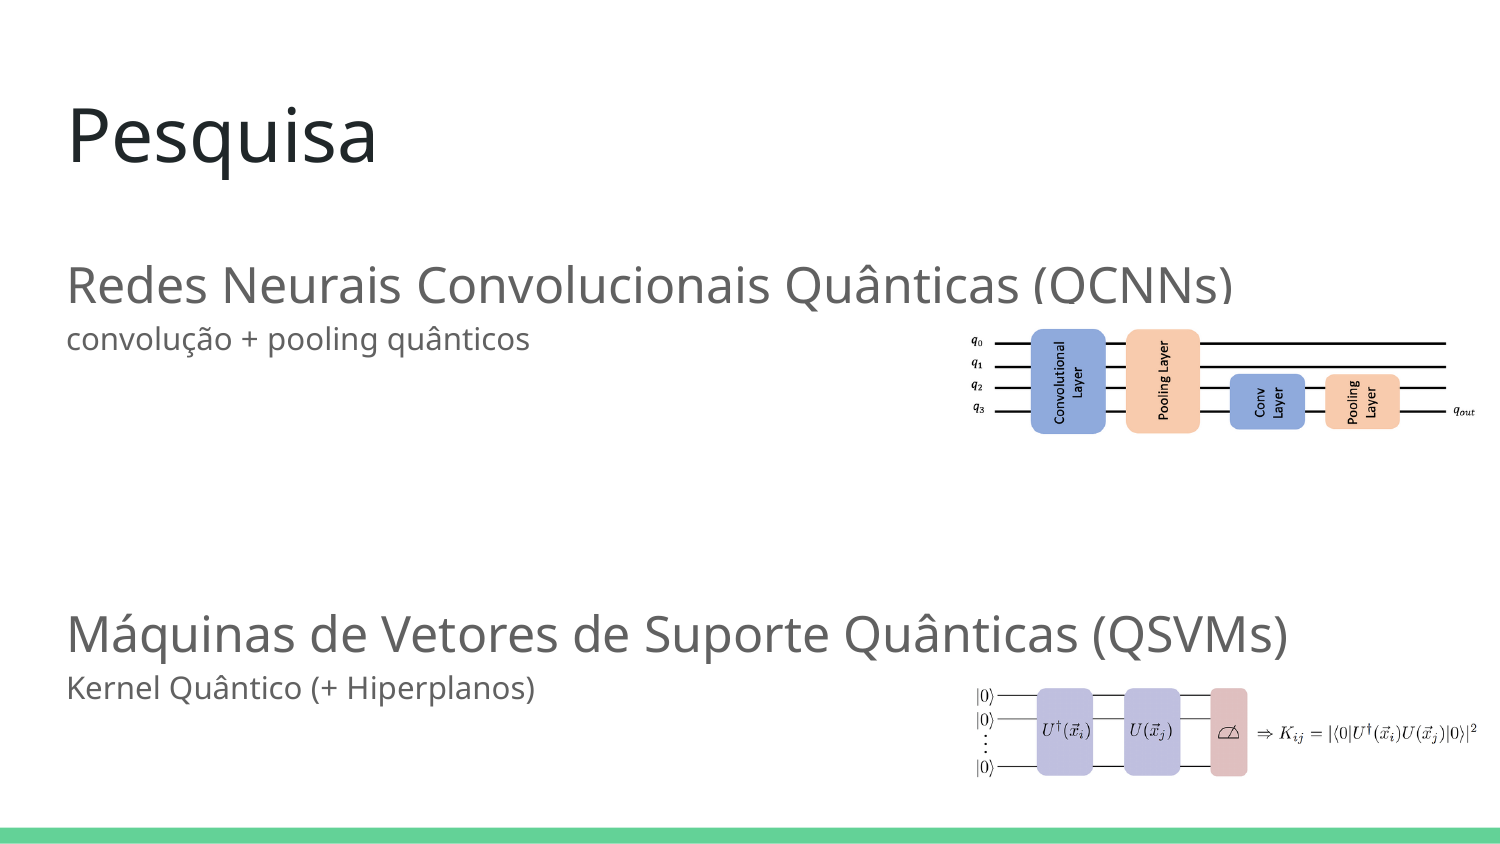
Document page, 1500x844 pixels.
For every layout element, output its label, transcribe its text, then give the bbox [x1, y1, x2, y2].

title Pesquisa [51, 72, 1449, 167]
picture [949, 304, 1485, 457]
list Redes Neurais Convolucionais Quânticas (QCNNs) convolução + pooling quânticos Máquinas de Vetores de Suporte Quânticas (QSVMs) Kernel Quântico (+ Hiperplanos) [51, 229, 1491, 812]
picture [968, 677, 1485, 790]
